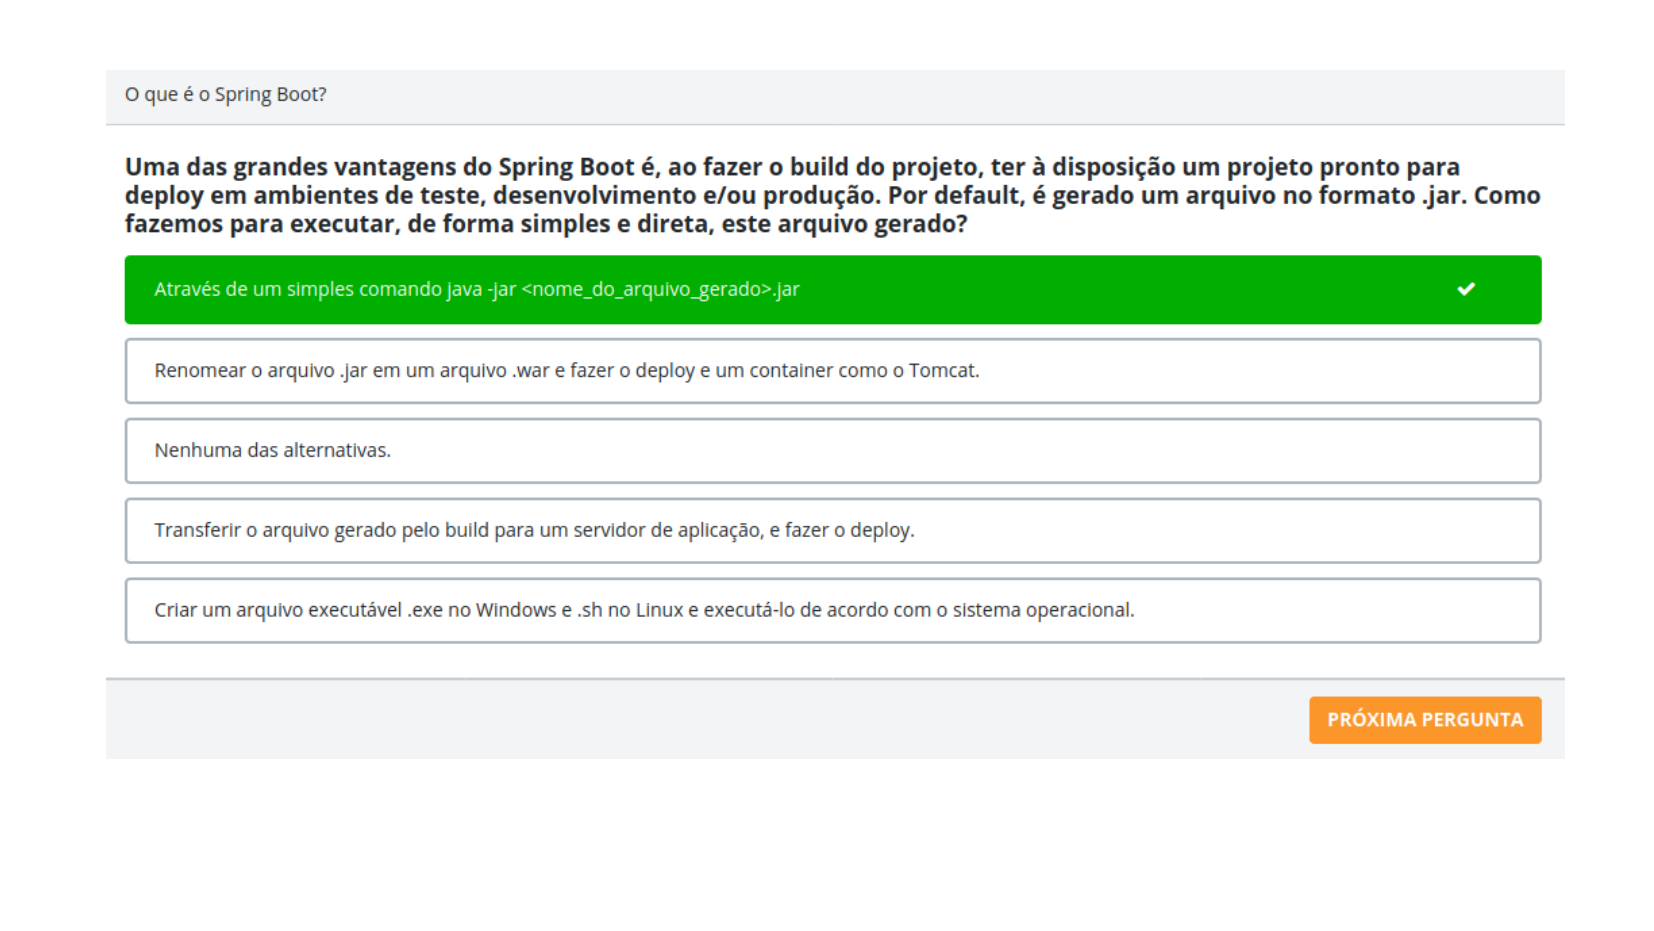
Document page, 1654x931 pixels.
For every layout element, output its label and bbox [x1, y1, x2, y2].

picture [106, 70, 1565, 759]
